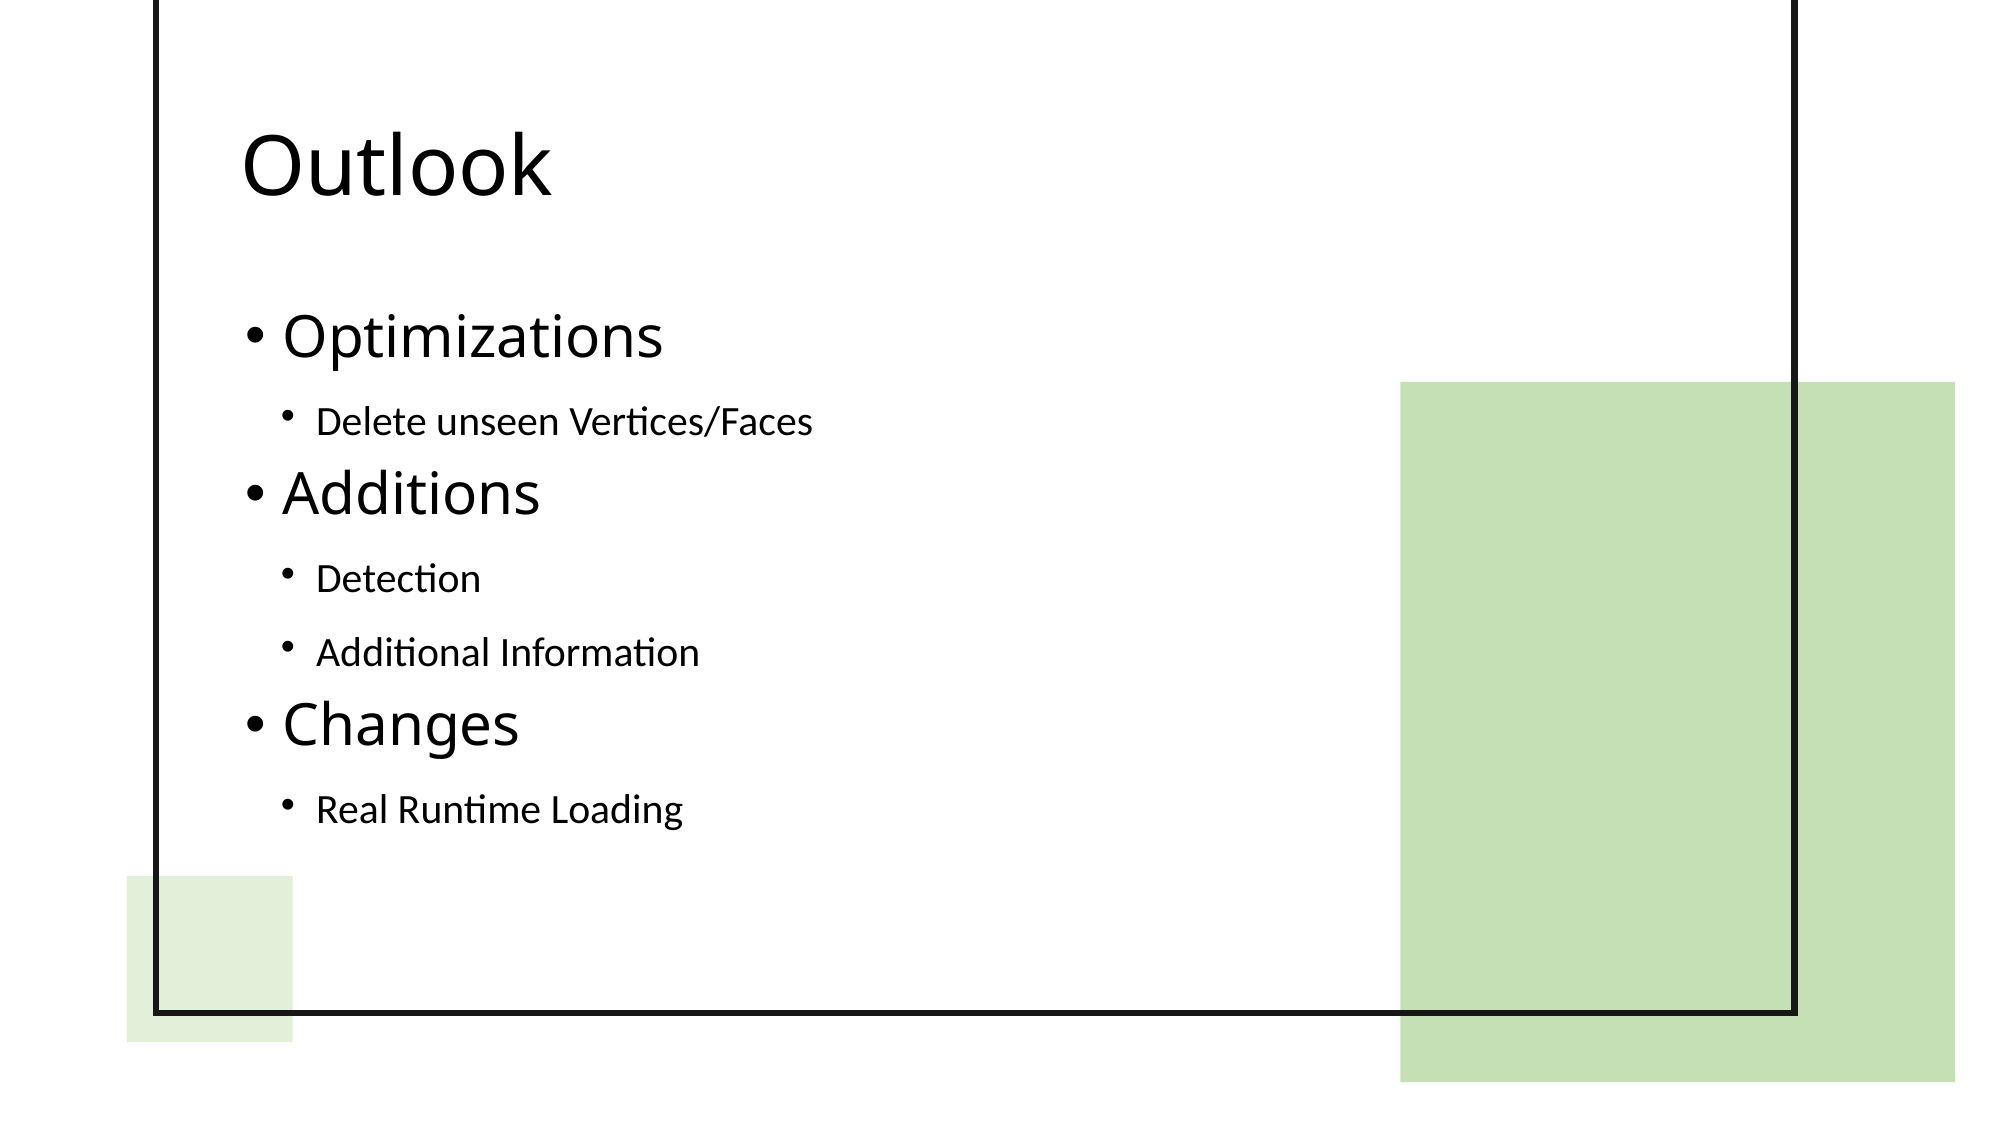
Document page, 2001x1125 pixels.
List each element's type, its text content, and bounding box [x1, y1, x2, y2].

text_box Outlook [225, 59, 1951, 277]
text_box Optimizations Delete unseen Vertices/Faces Additions Detection Additional Information Changes Real Runtime Loading [230, 299, 1955, 1013]
